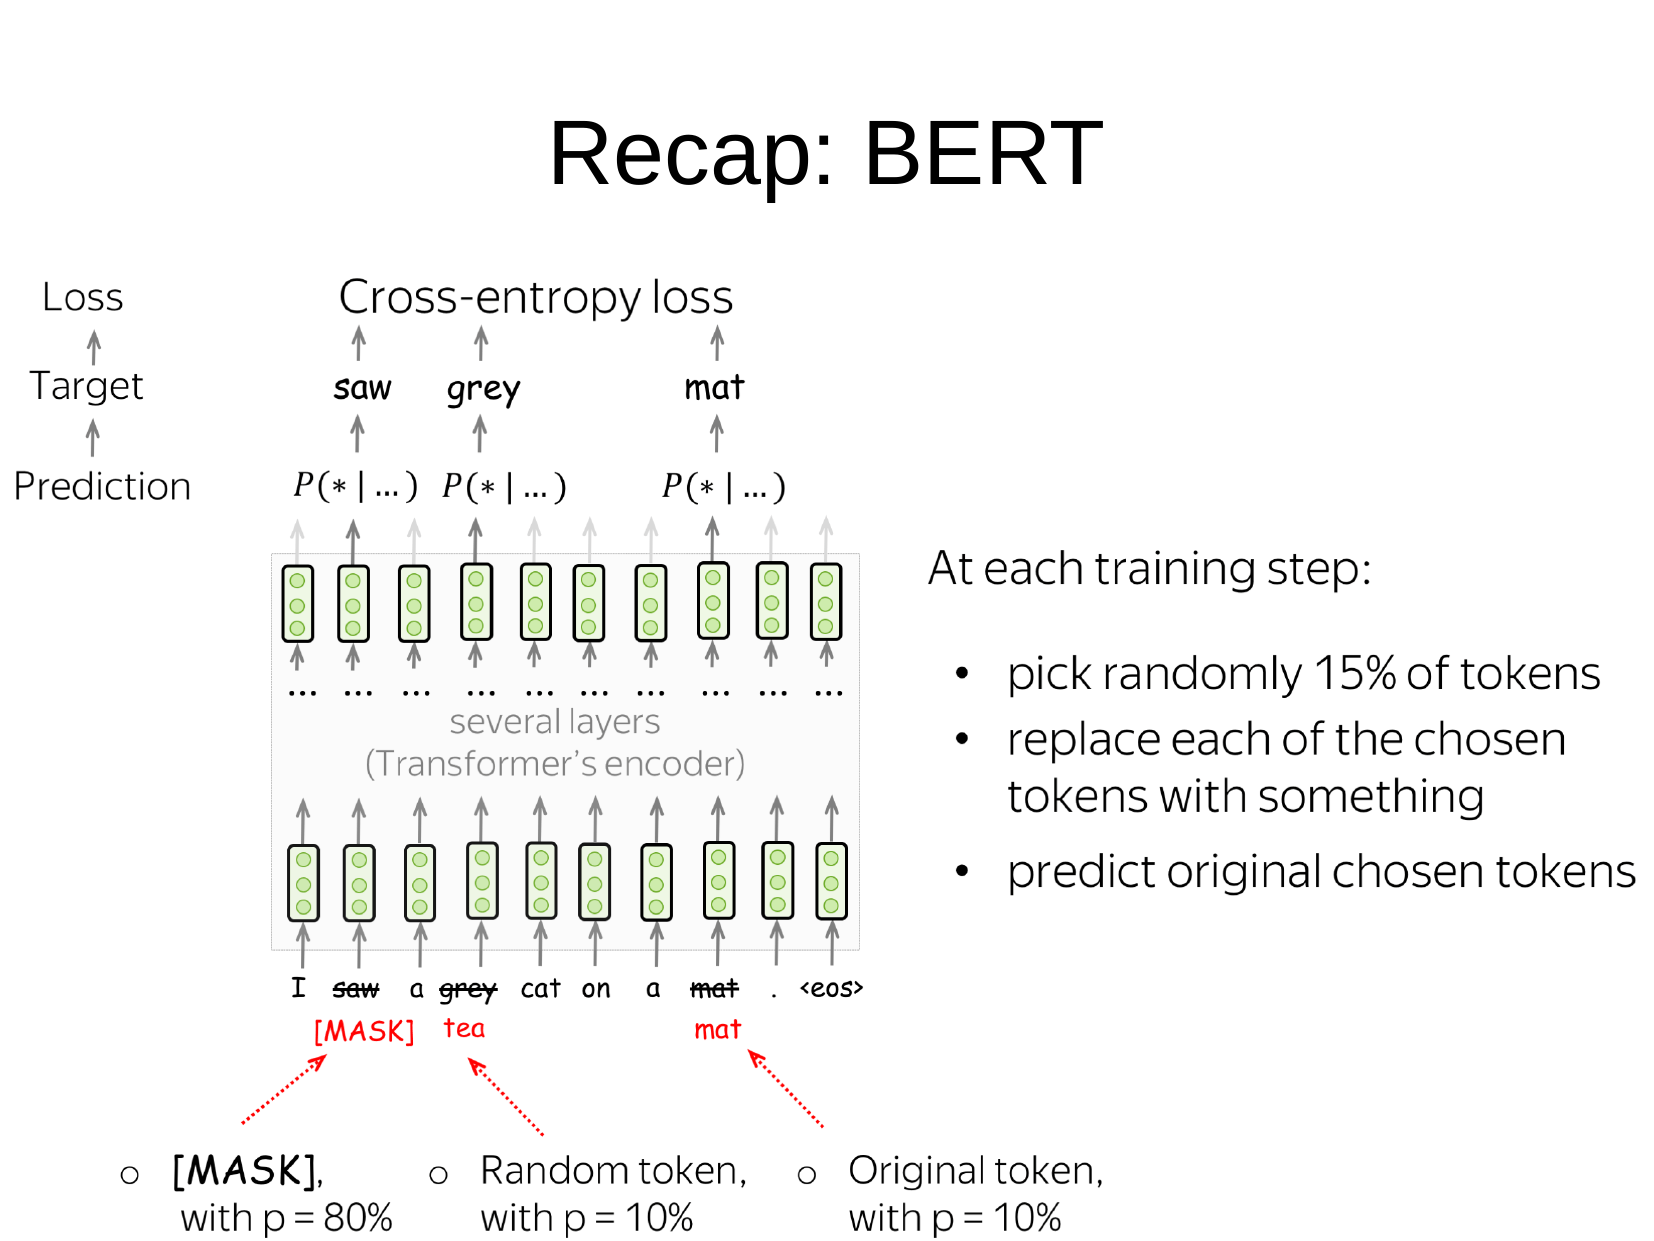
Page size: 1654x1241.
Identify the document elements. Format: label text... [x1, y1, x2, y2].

title Recap: BERT [82, 49, 1571, 257]
picture [0, 258, 1654, 1241]
